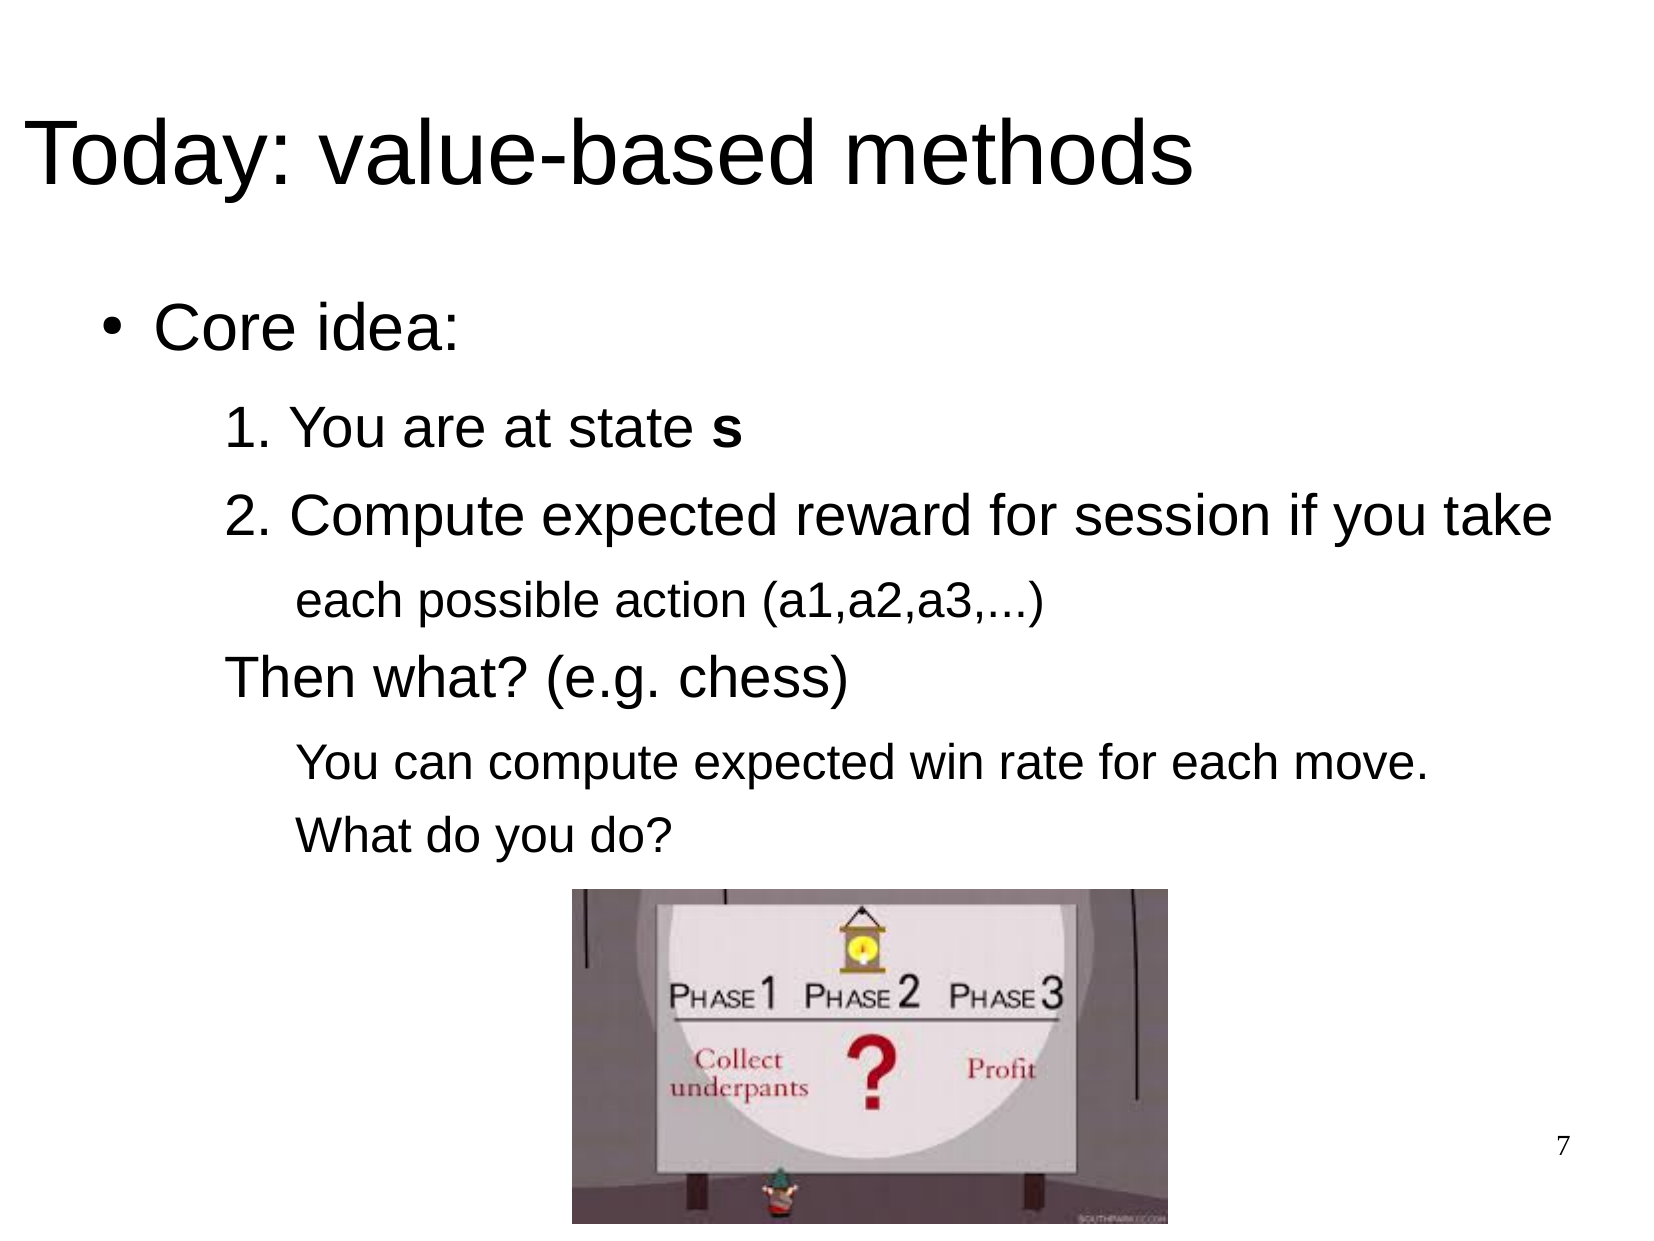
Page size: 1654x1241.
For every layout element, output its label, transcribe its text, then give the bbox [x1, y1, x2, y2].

title Today: value-based methods [23, 49, 1512, 257]
list Core idea: 1. You are at state s 2. Compute expected reward for session if you take each possible action (a1,a2,a3,...) Then what? (e.g. chess) You can compute expected win rate for each move. What do you do? [82, 290, 1571, 1010]
picture [572, 889, 1168, 1224]
